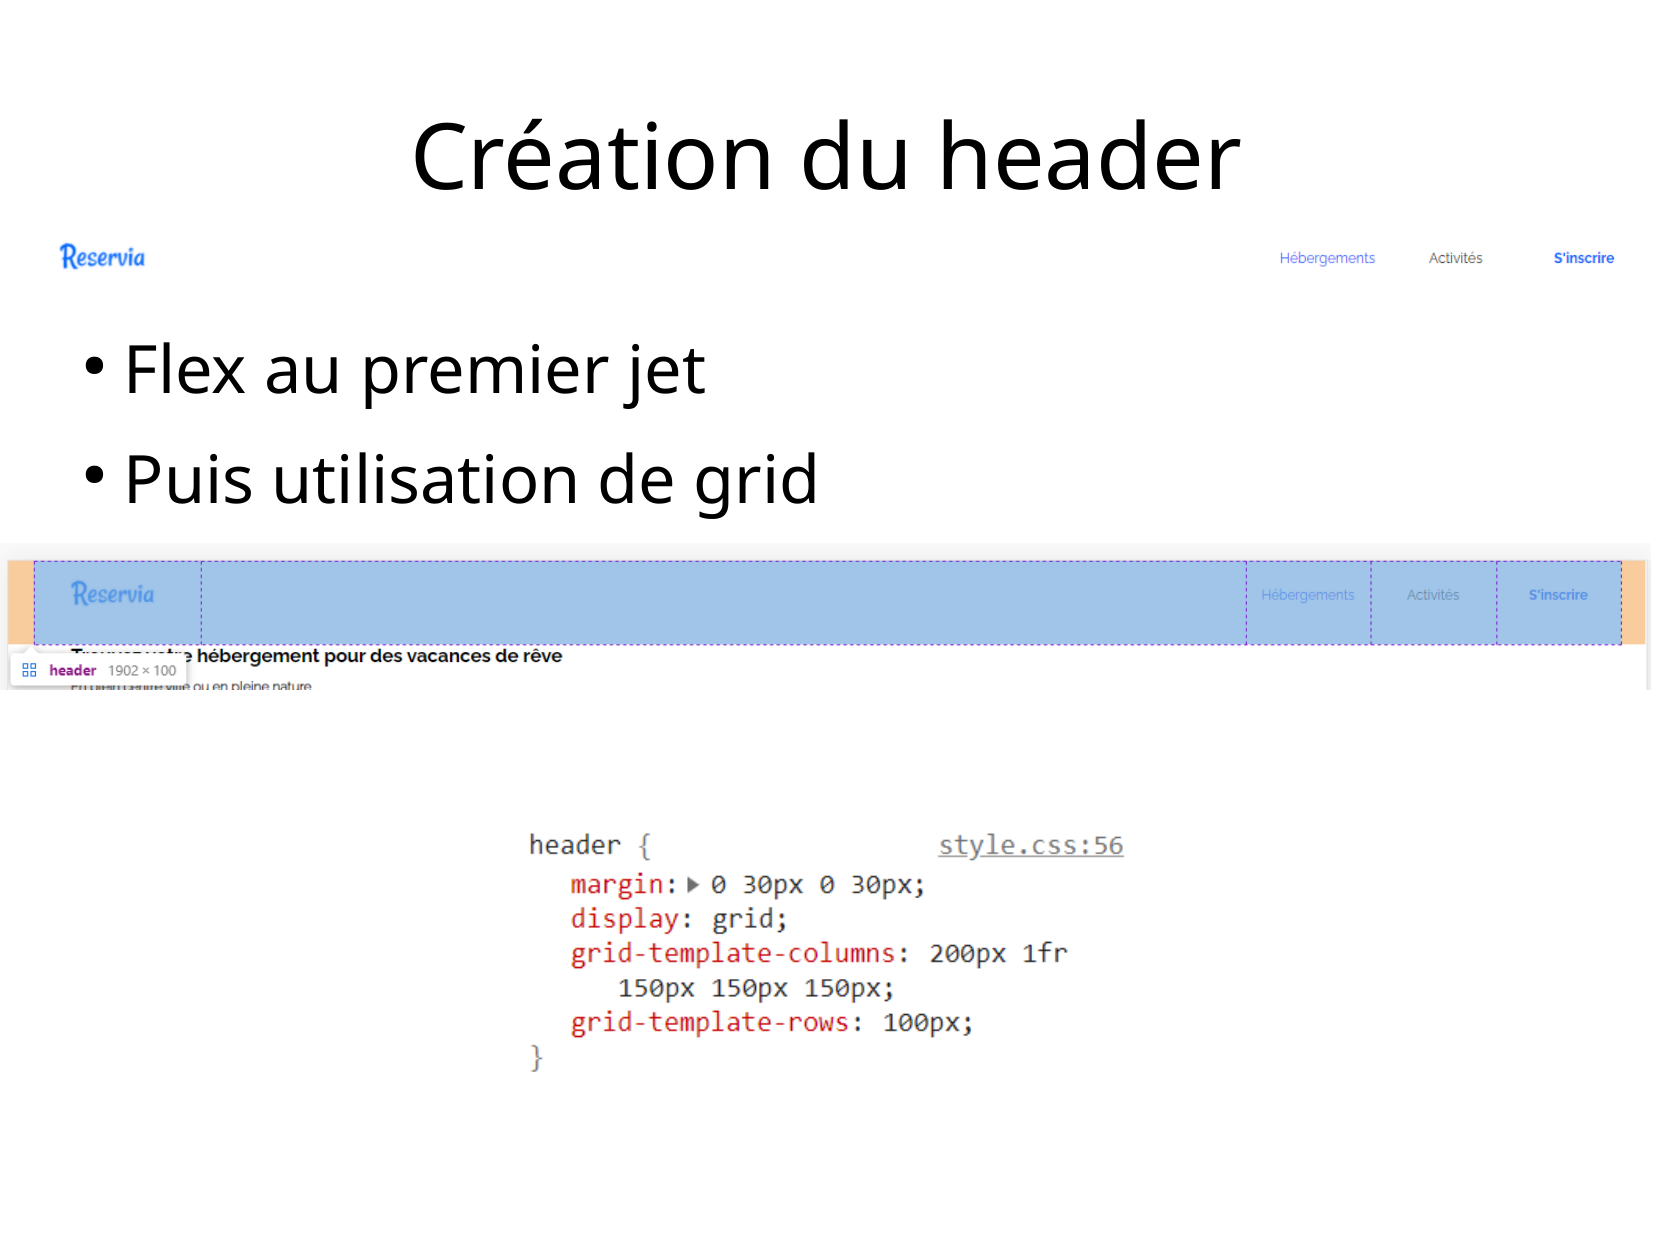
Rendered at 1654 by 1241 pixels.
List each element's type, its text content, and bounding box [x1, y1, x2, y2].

picture [0, 224, 1654, 285]
list Flex au premier jet Puis utilisation de grid [82, 327, 1571, 519]
picture [525, 826, 1129, 1083]
picture [0, 543, 1651, 690]
title Création du header [82, 97, 1571, 209]
